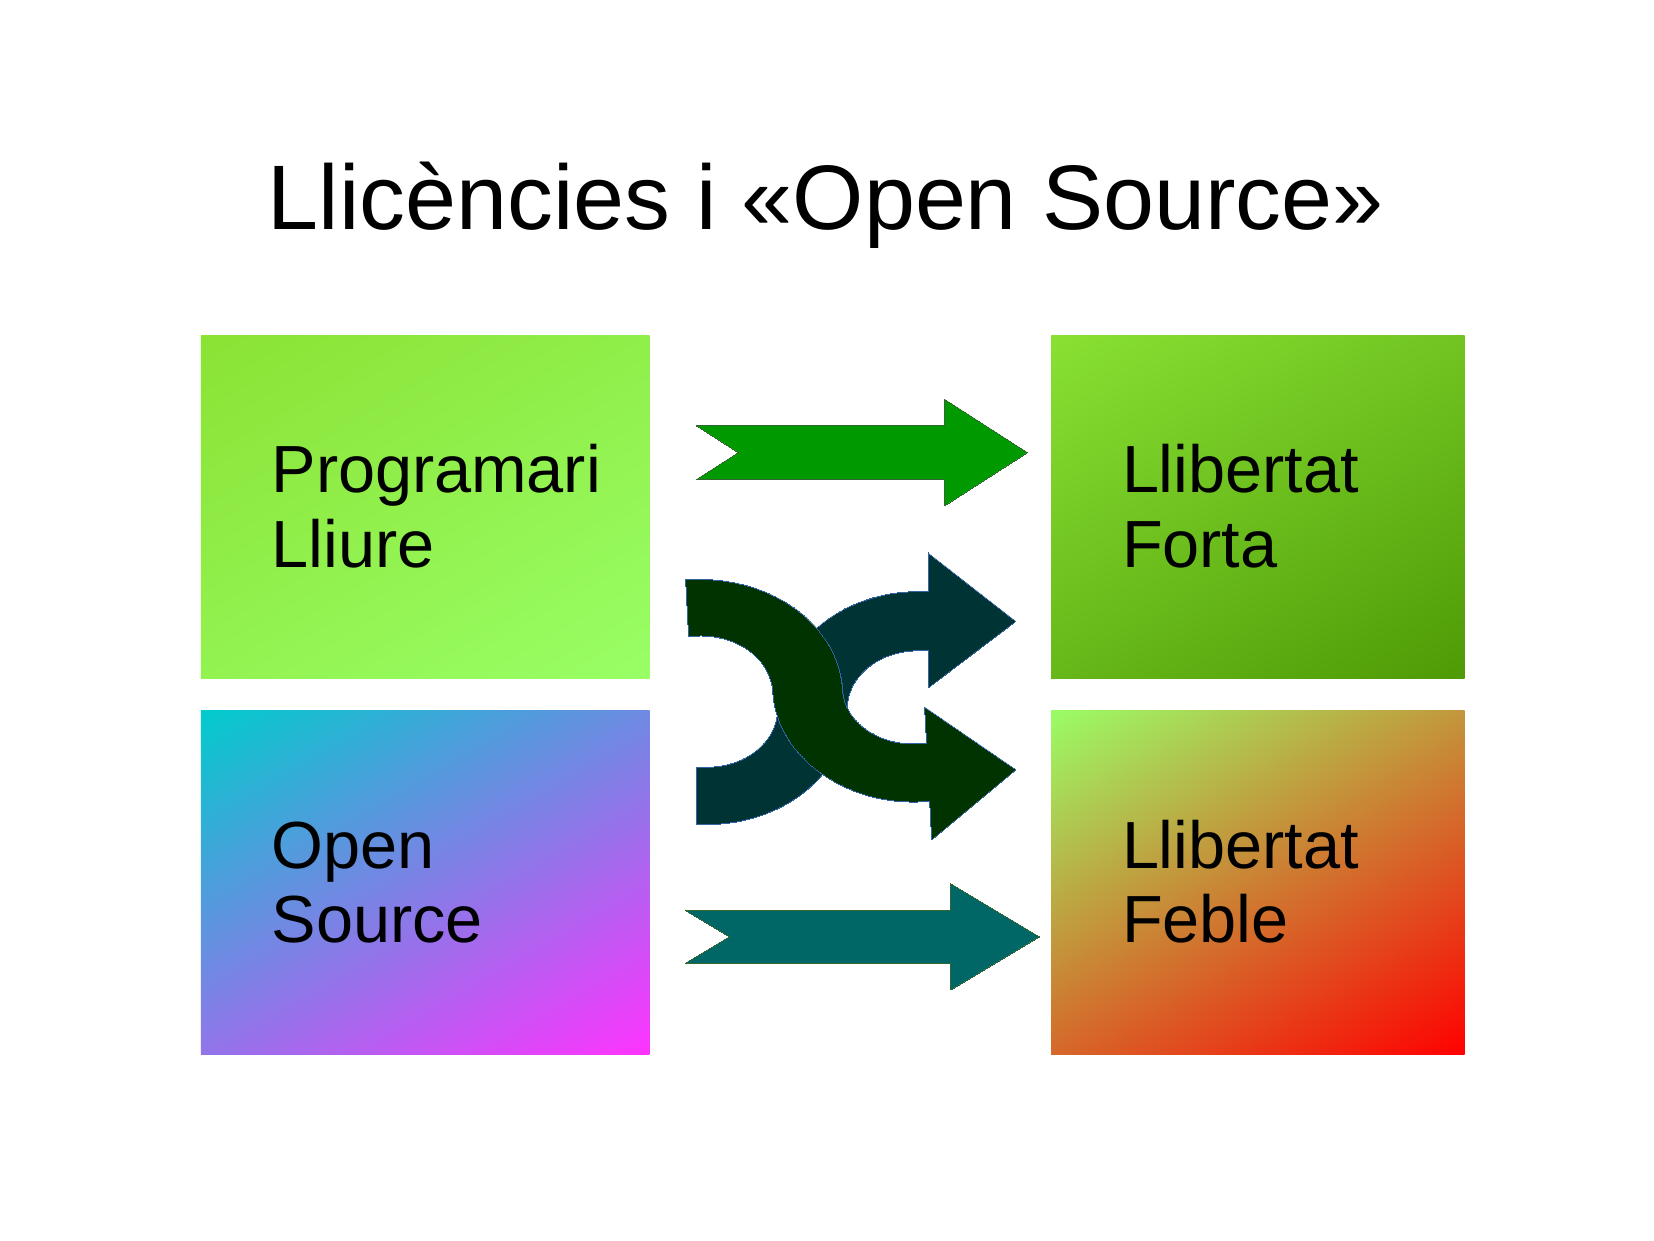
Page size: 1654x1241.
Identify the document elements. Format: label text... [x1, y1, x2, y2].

text_box [696, 399, 1028, 506]
list Llibertat Feble [1051, 710, 1465, 1055]
list Open Source [200, 710, 650, 1055]
list Programari Lliure [200, 335, 650, 679]
text_box [685, 552, 1016, 840]
list Llibertat Forta [1051, 335, 1465, 679]
text_box [685, 883, 1040, 990]
title Llicències i «Open Source» [82, 94, 1571, 302]
